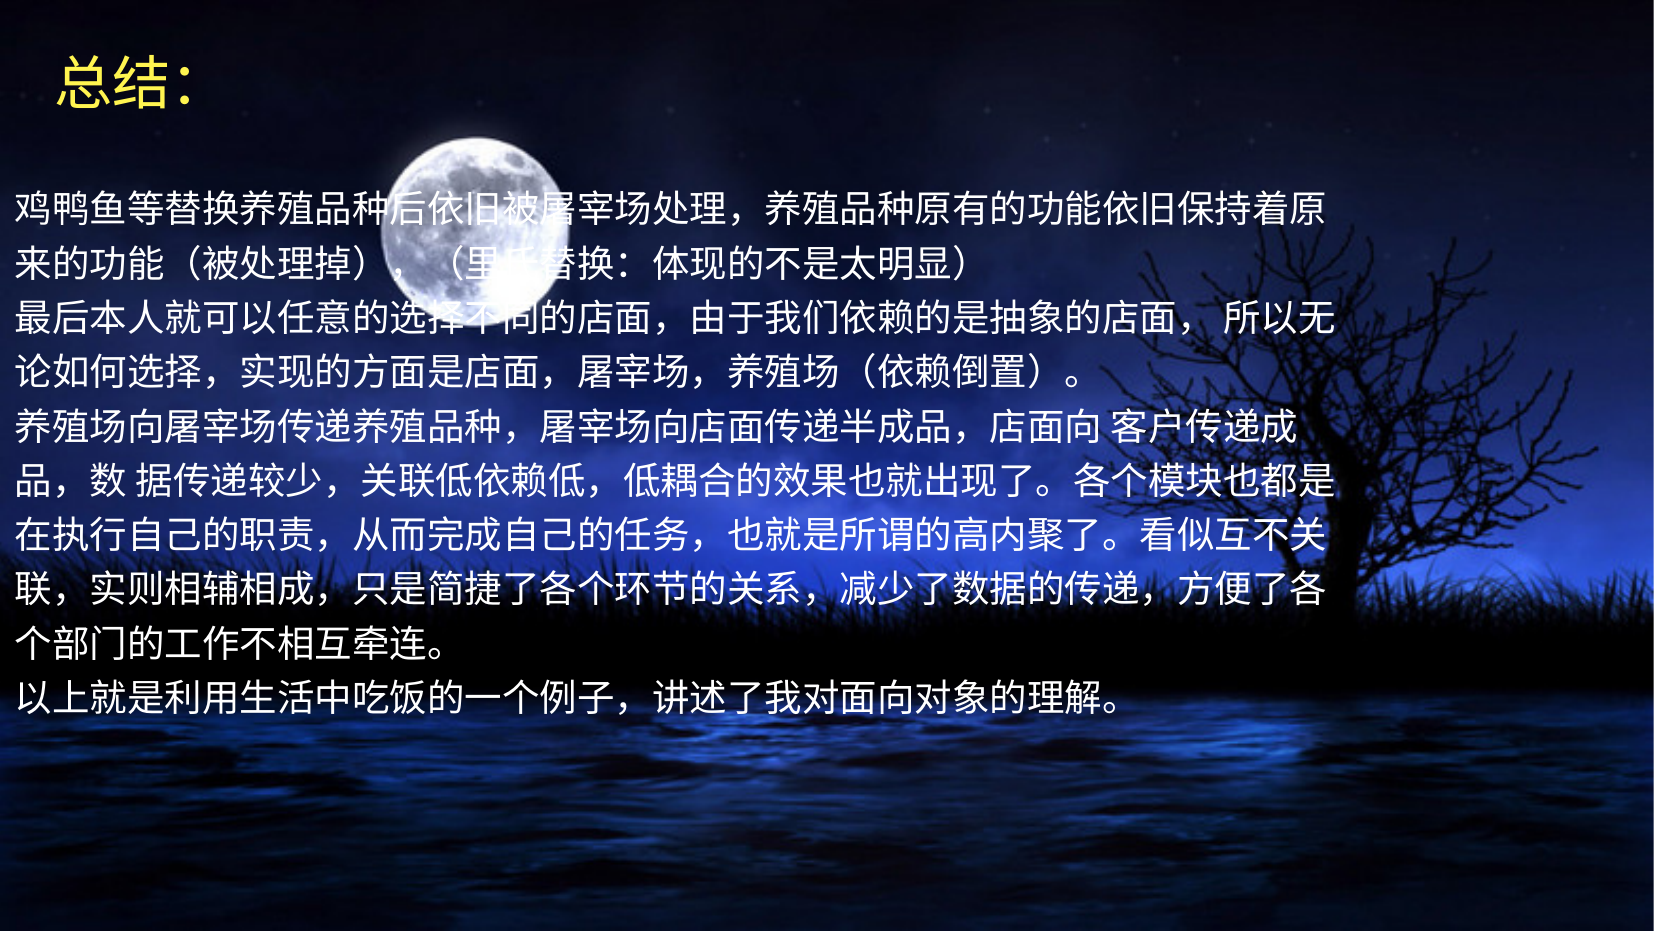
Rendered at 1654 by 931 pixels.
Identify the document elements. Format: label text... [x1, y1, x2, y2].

title 总结： [0, 0, 426, 129]
picture [0, 0, 1654, 931]
text_box 鸡鸭鱼等替换养殖品种后依旧被屠宰场处理，养殖品种原有的功能依旧保持着原来的功能（被处理掉），（里氏替换：体现的不是太明显） 最后本人就可以任意的选择不同的店面，由于我们依赖的是抽象的店面， 所以无论如何选择，实现的方面是店面，屠宰场，养殖场（依赖倒置）。 养殖场向屠宰场传递养殖品种，屠宰场向店面传递半成品，店面向 客户传递成品，数 据传递较少，关联低依赖低，低耦合的效果也就出现了。各个模块也都是在执行自己的职责，从而完成自己的任务，也就是所谓的高内聚了。看似互不关联，实则相辅相成，只是简捷了各个环节的关系，减少了数据的传递，方便了各个部门的工作不相互牵连。 以上就是利用生活中吃饭的一个例子，讲述了我对面向对象的理解。 [0, 129, 1359, 811]
